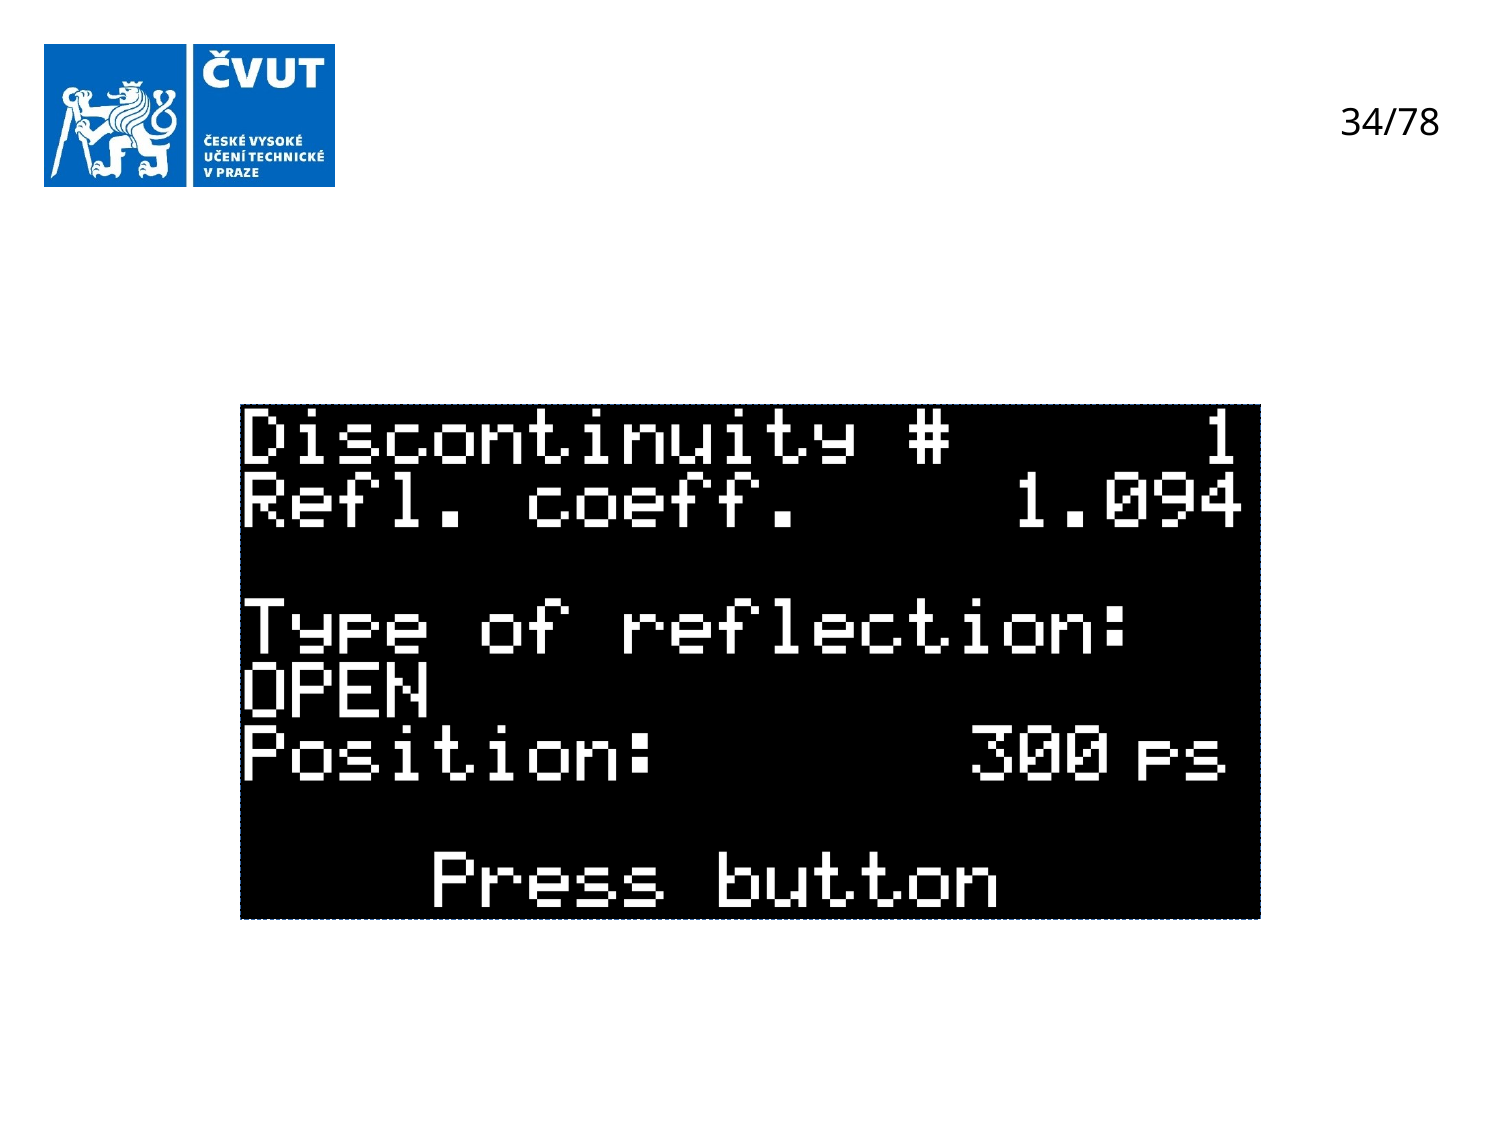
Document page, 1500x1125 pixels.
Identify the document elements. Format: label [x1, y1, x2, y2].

picture [44, 44, 335, 187]
list [177, 501, 1456, 1081]
picture [240, 404, 1261, 920]
